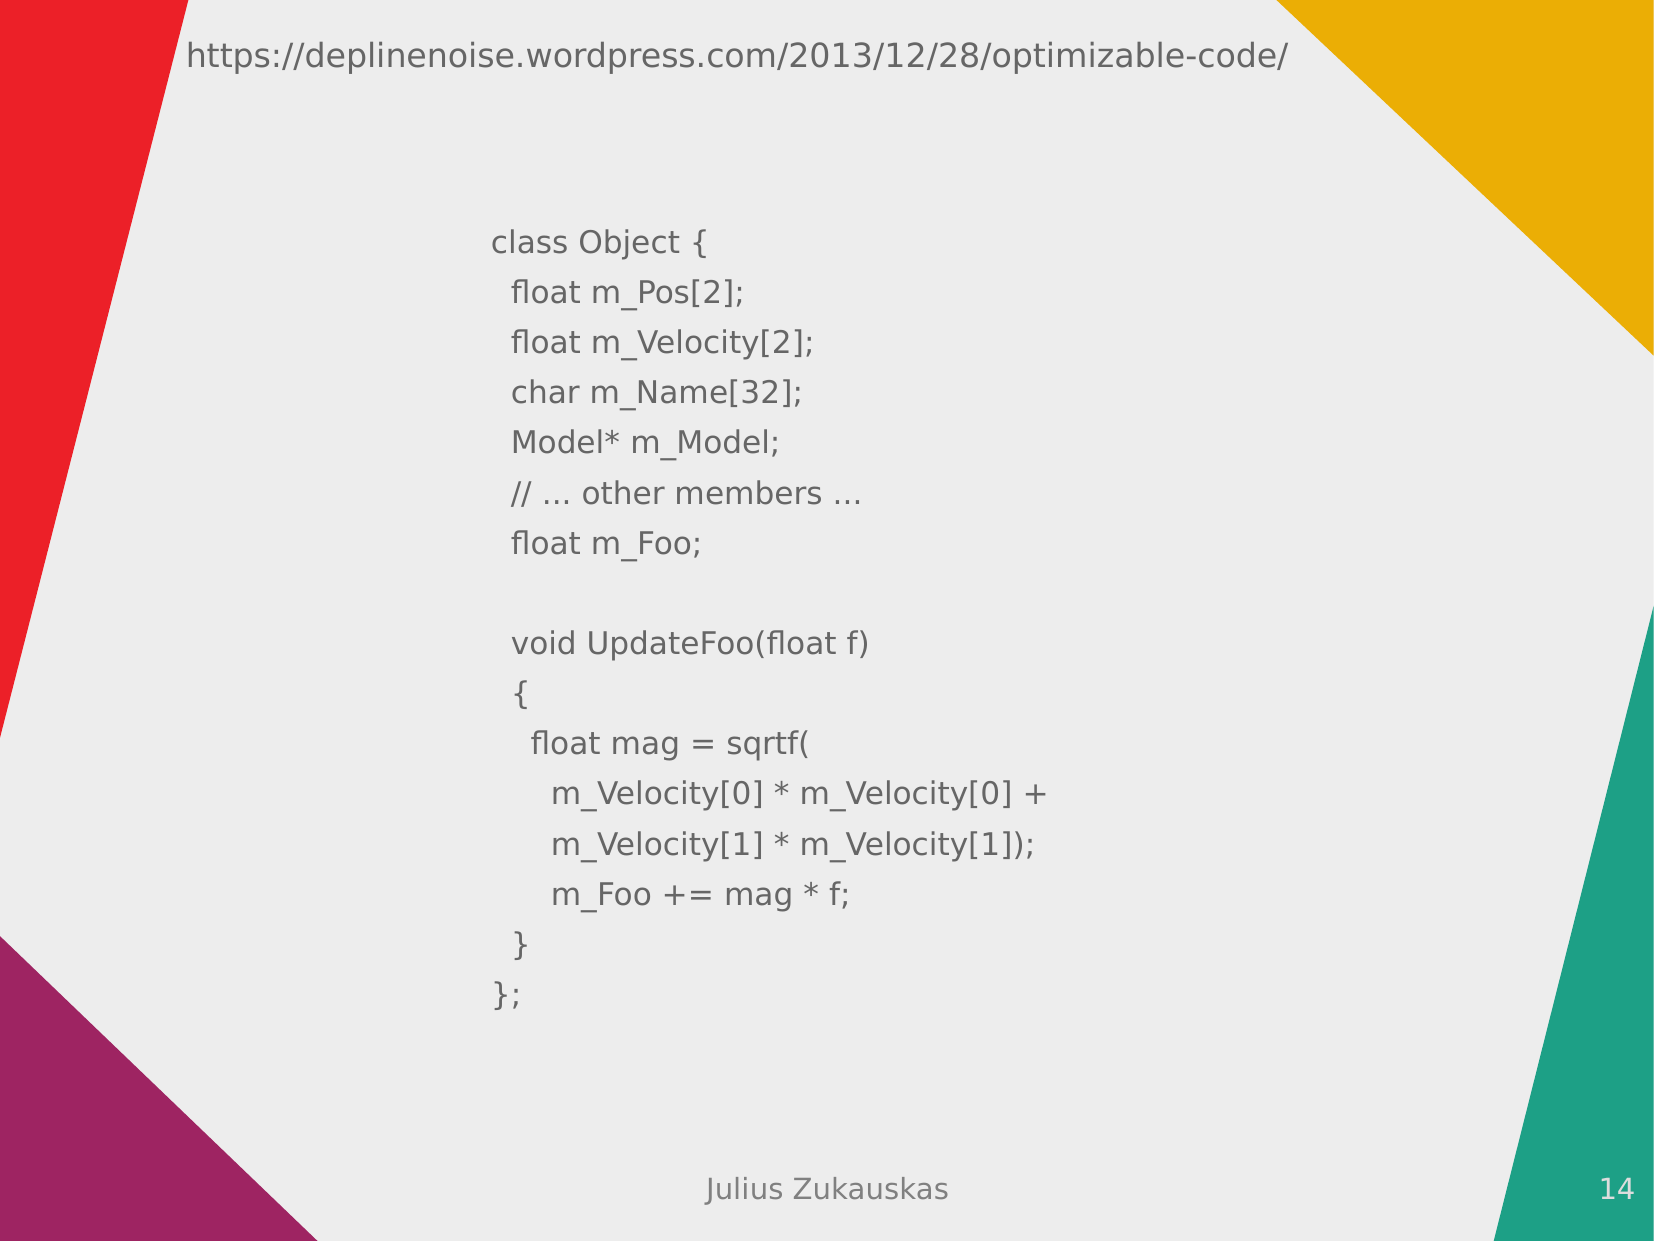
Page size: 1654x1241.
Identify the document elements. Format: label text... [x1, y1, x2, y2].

list class Object { float m_Pos[2]; float m_Velocity[2]; char m_Name[32]; Model* m_Model; // ... other members ... float m_Foo; void UpdateFoo(float f) { float mag = sqrtf( m_Velocity[0] * m_Velocity[0] + m_Velocity[1] * m_Velocity[1]); m_Foo += mag * f; } }; [457, 224, 1170, 1033]
list https://deplinenoise.wordpress.com/2013/12/28/optimizable-code/ [114, 36, 1347, 89]
